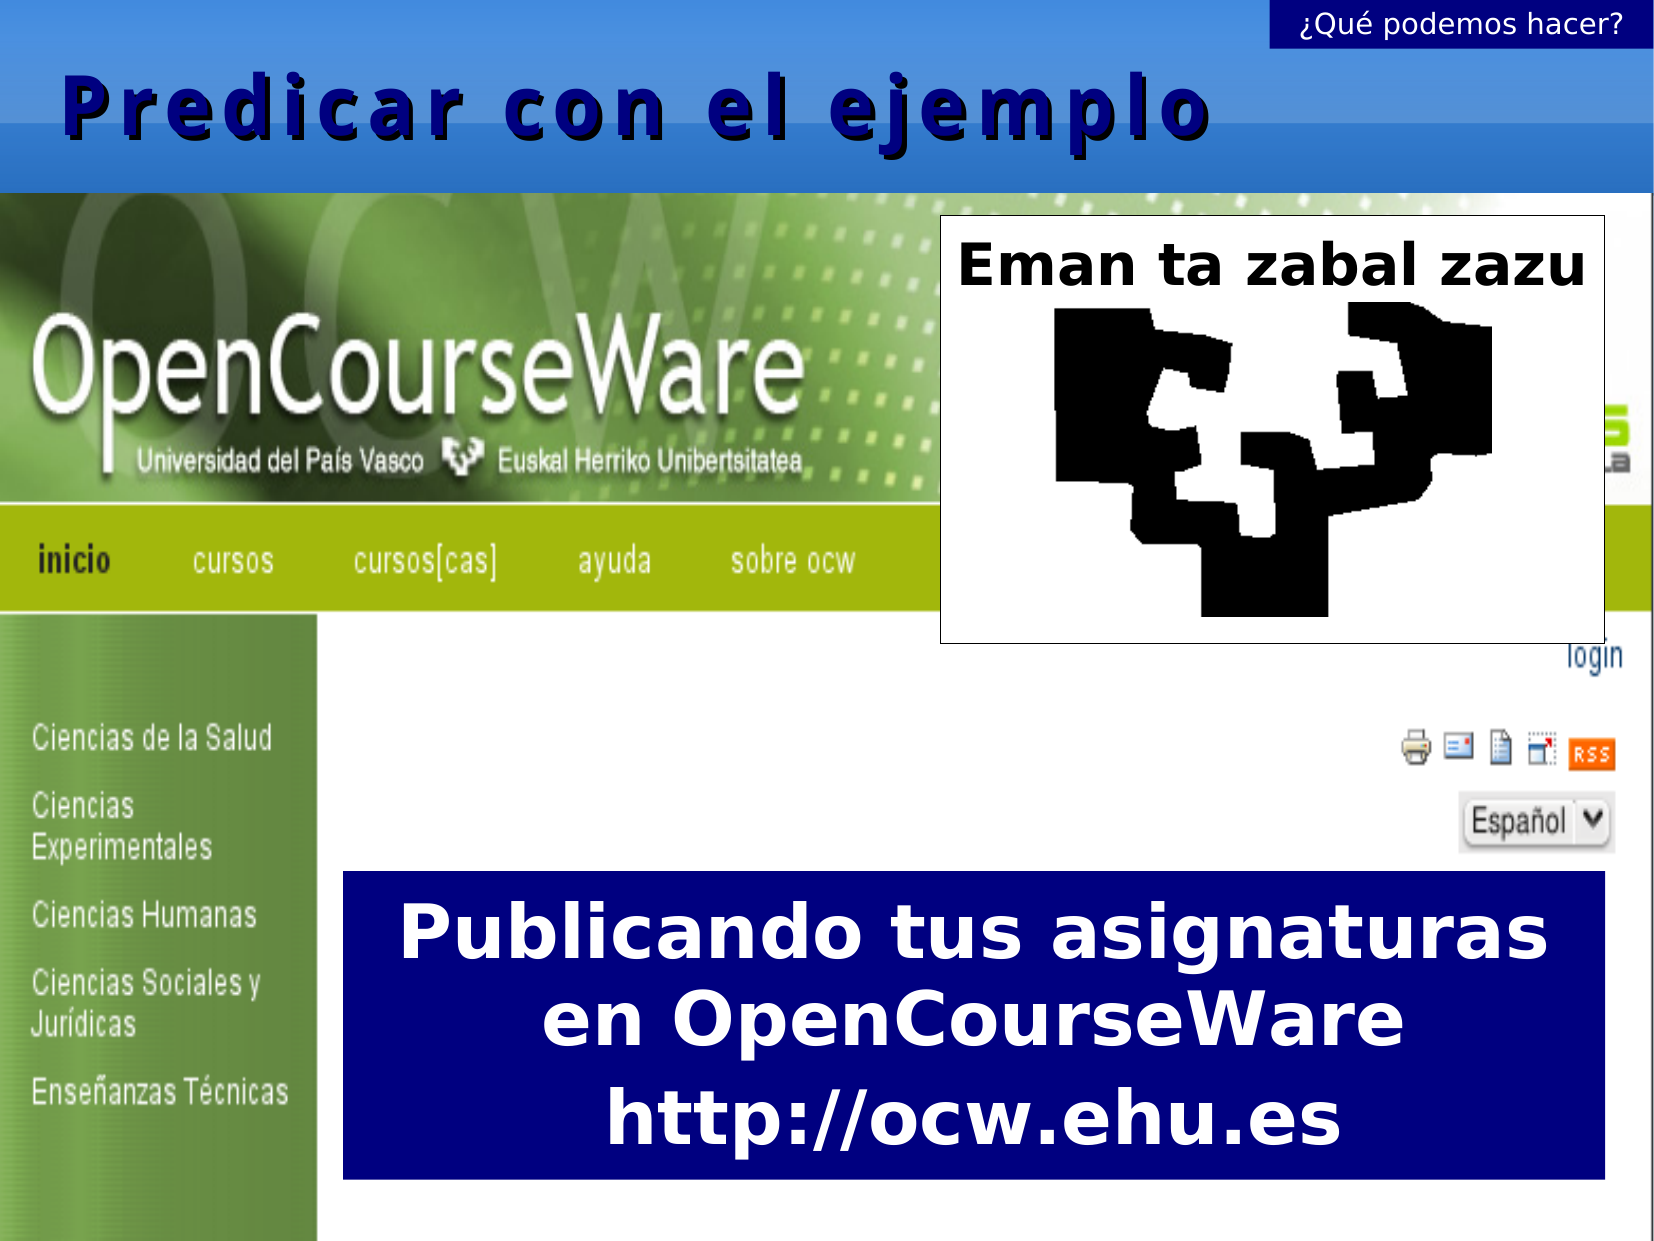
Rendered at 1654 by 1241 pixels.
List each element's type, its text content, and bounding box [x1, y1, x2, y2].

text_box ¿Qué podemos hacer? [1269, 0, 1654, 48]
text_box [940, 215, 1605, 644]
text_box Eman ta zabal zazu [941, 222, 1604, 309]
list Publicando tus asignaturas en OpenCourseWare http://ocw.ehu.es [343, 871, 1606, 1180]
picture [0, 0, 1654, 1241]
title Predicar con el ejemplo [59, 29, 1654, 178]
